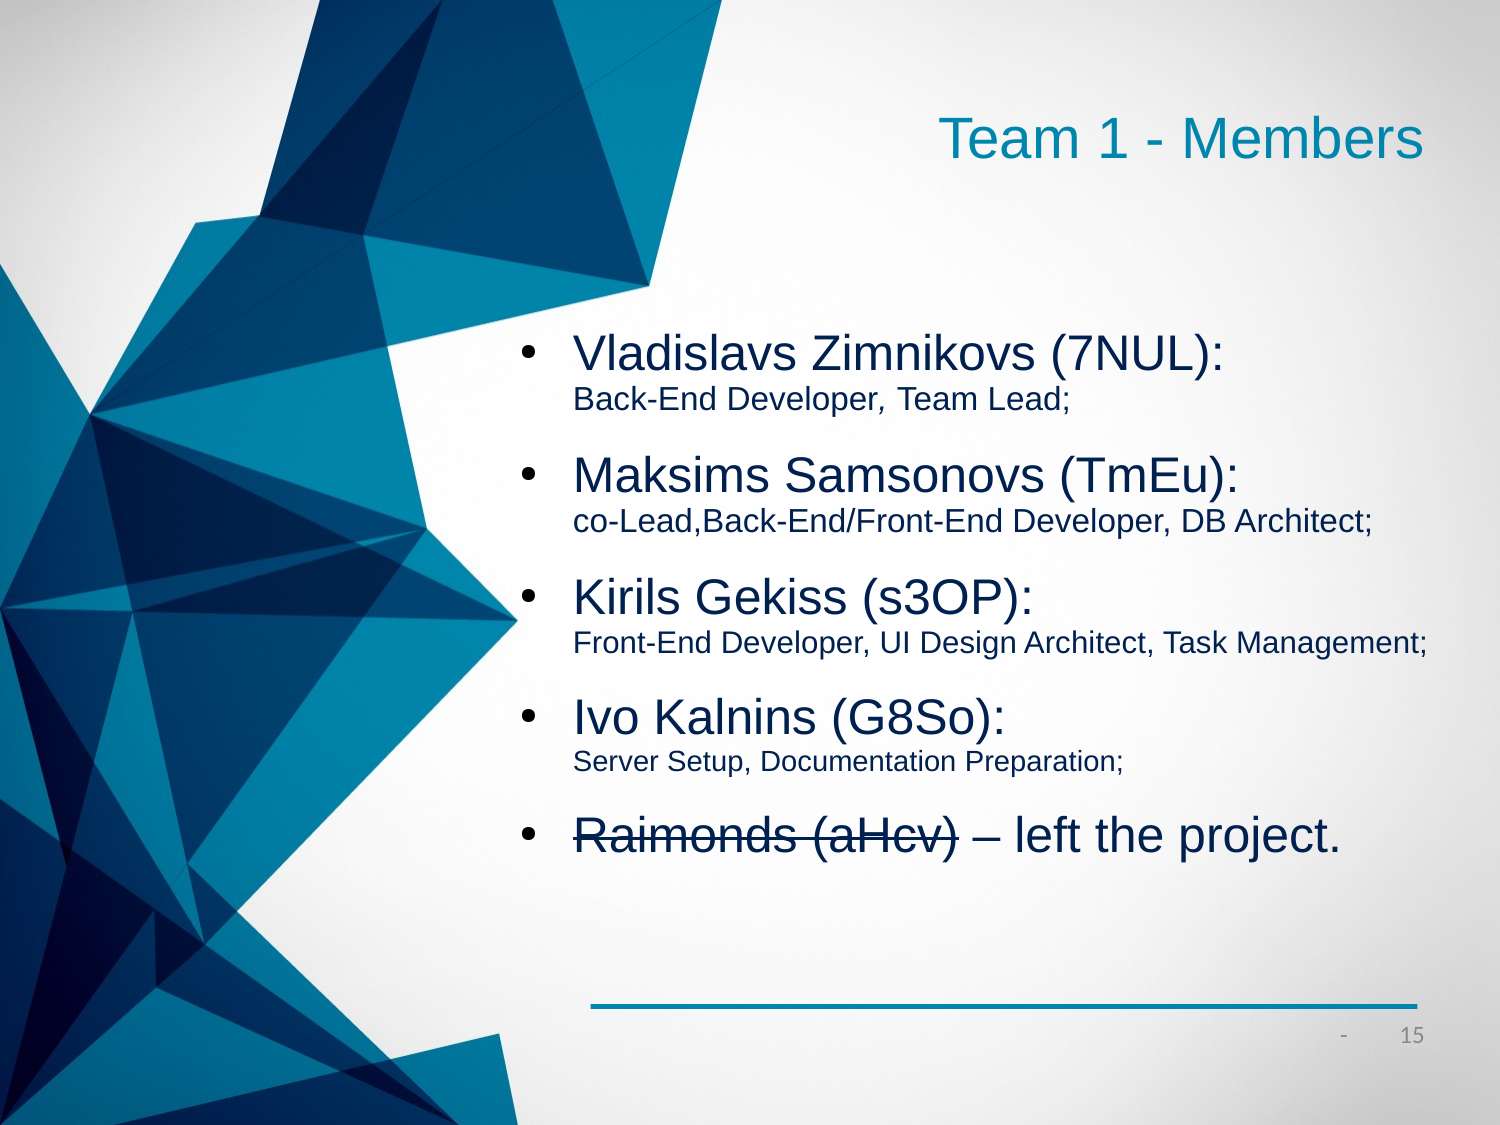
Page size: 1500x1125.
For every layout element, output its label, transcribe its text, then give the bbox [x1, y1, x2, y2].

picture [0, 0, 1500, 1125]
title Team 1 - Members [708, 44, 1425, 233]
list Vladislavs Zimnikovs (7NUL): Back-End Developer, Team Lead; Maksims Samsonovs (TmEu): co-Lead,Back-End/Front-End Developer, DB Architect; Kirils Gekiss (s3OP): Front-End Developer, UI Design Architect, Task Management; Ivo Kalnins (G8So): Server Setup, Documentation Preparation; Raimonds (aHcv) – left the project. [501, 324, 1477, 1004]
